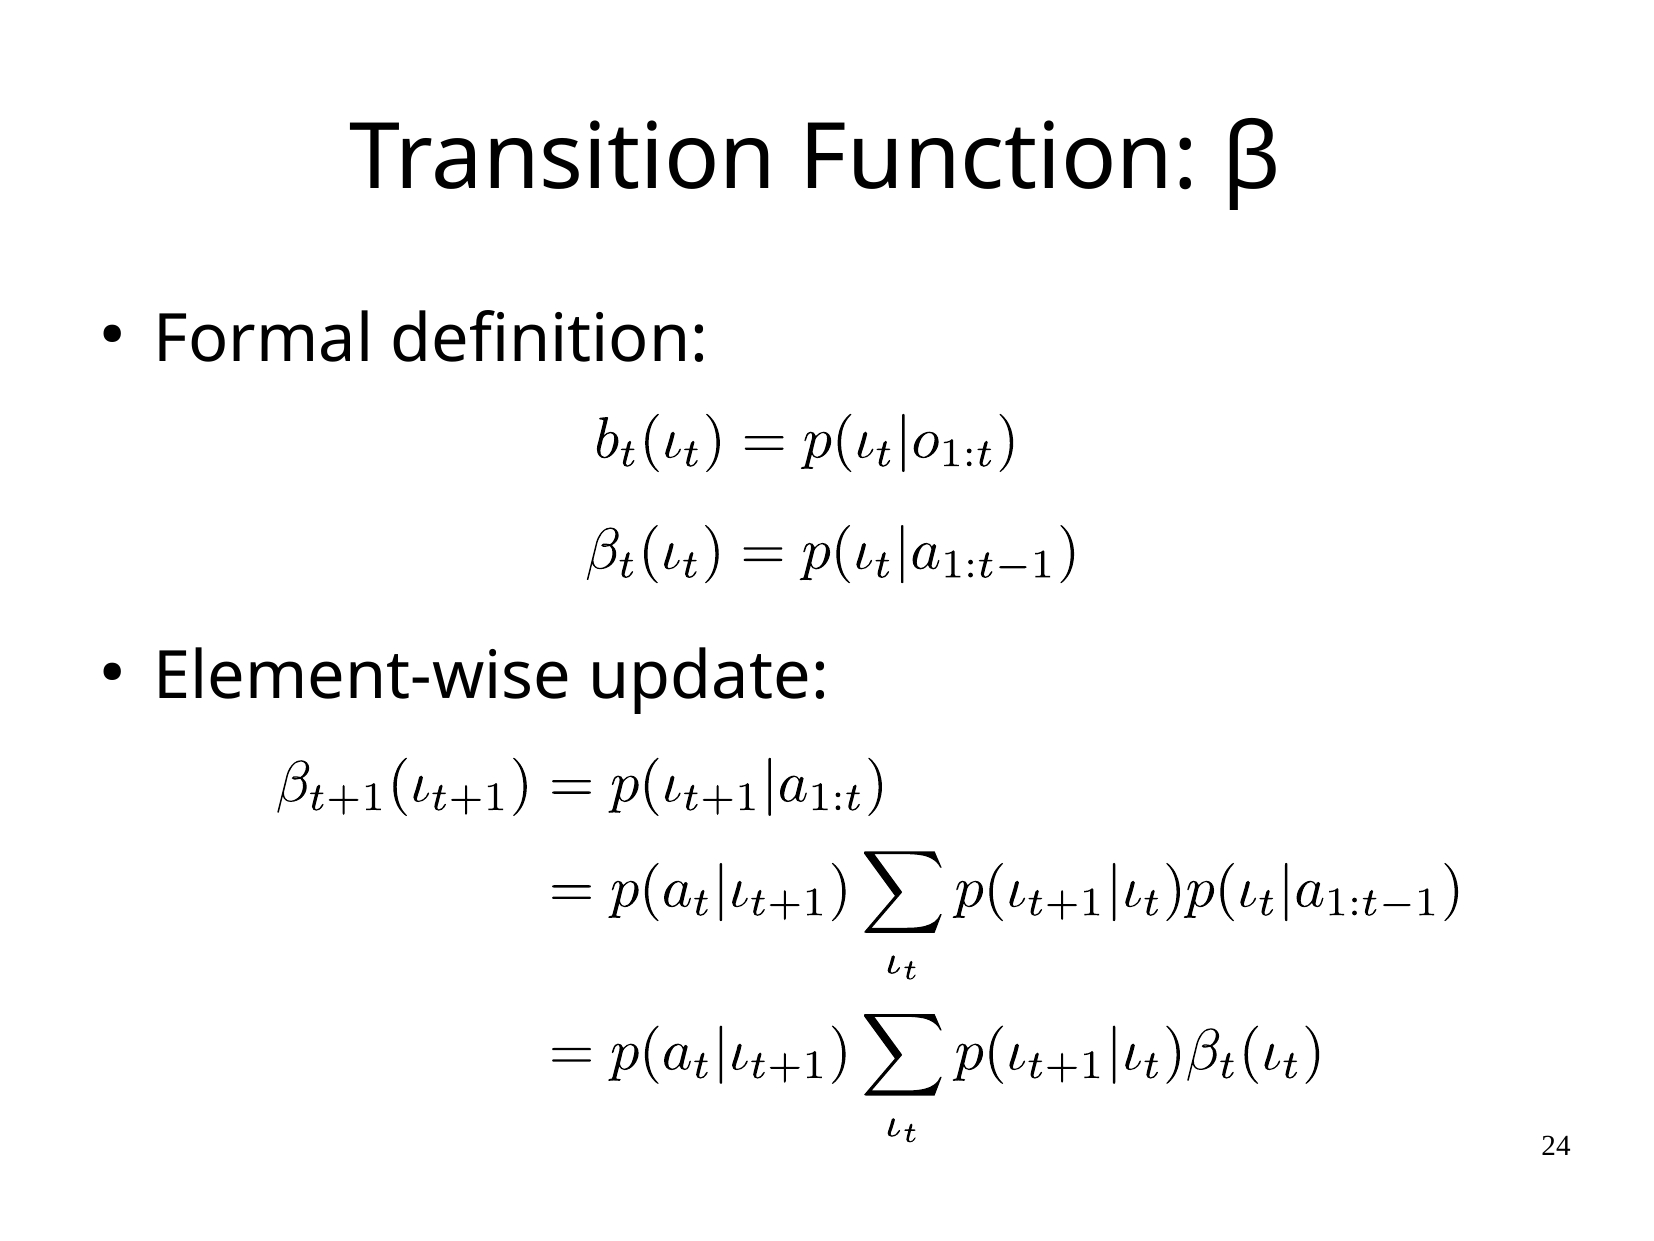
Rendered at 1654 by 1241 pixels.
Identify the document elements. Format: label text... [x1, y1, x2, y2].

text_box [585, 525, 1080, 584]
text_box [275, 757, 1464, 1143]
text_box [594, 413, 1019, 473]
title Transition Function: β [82, 49, 1571, 257]
list Formal definition: Element-wise update: [82, 290, 1571, 1201]
